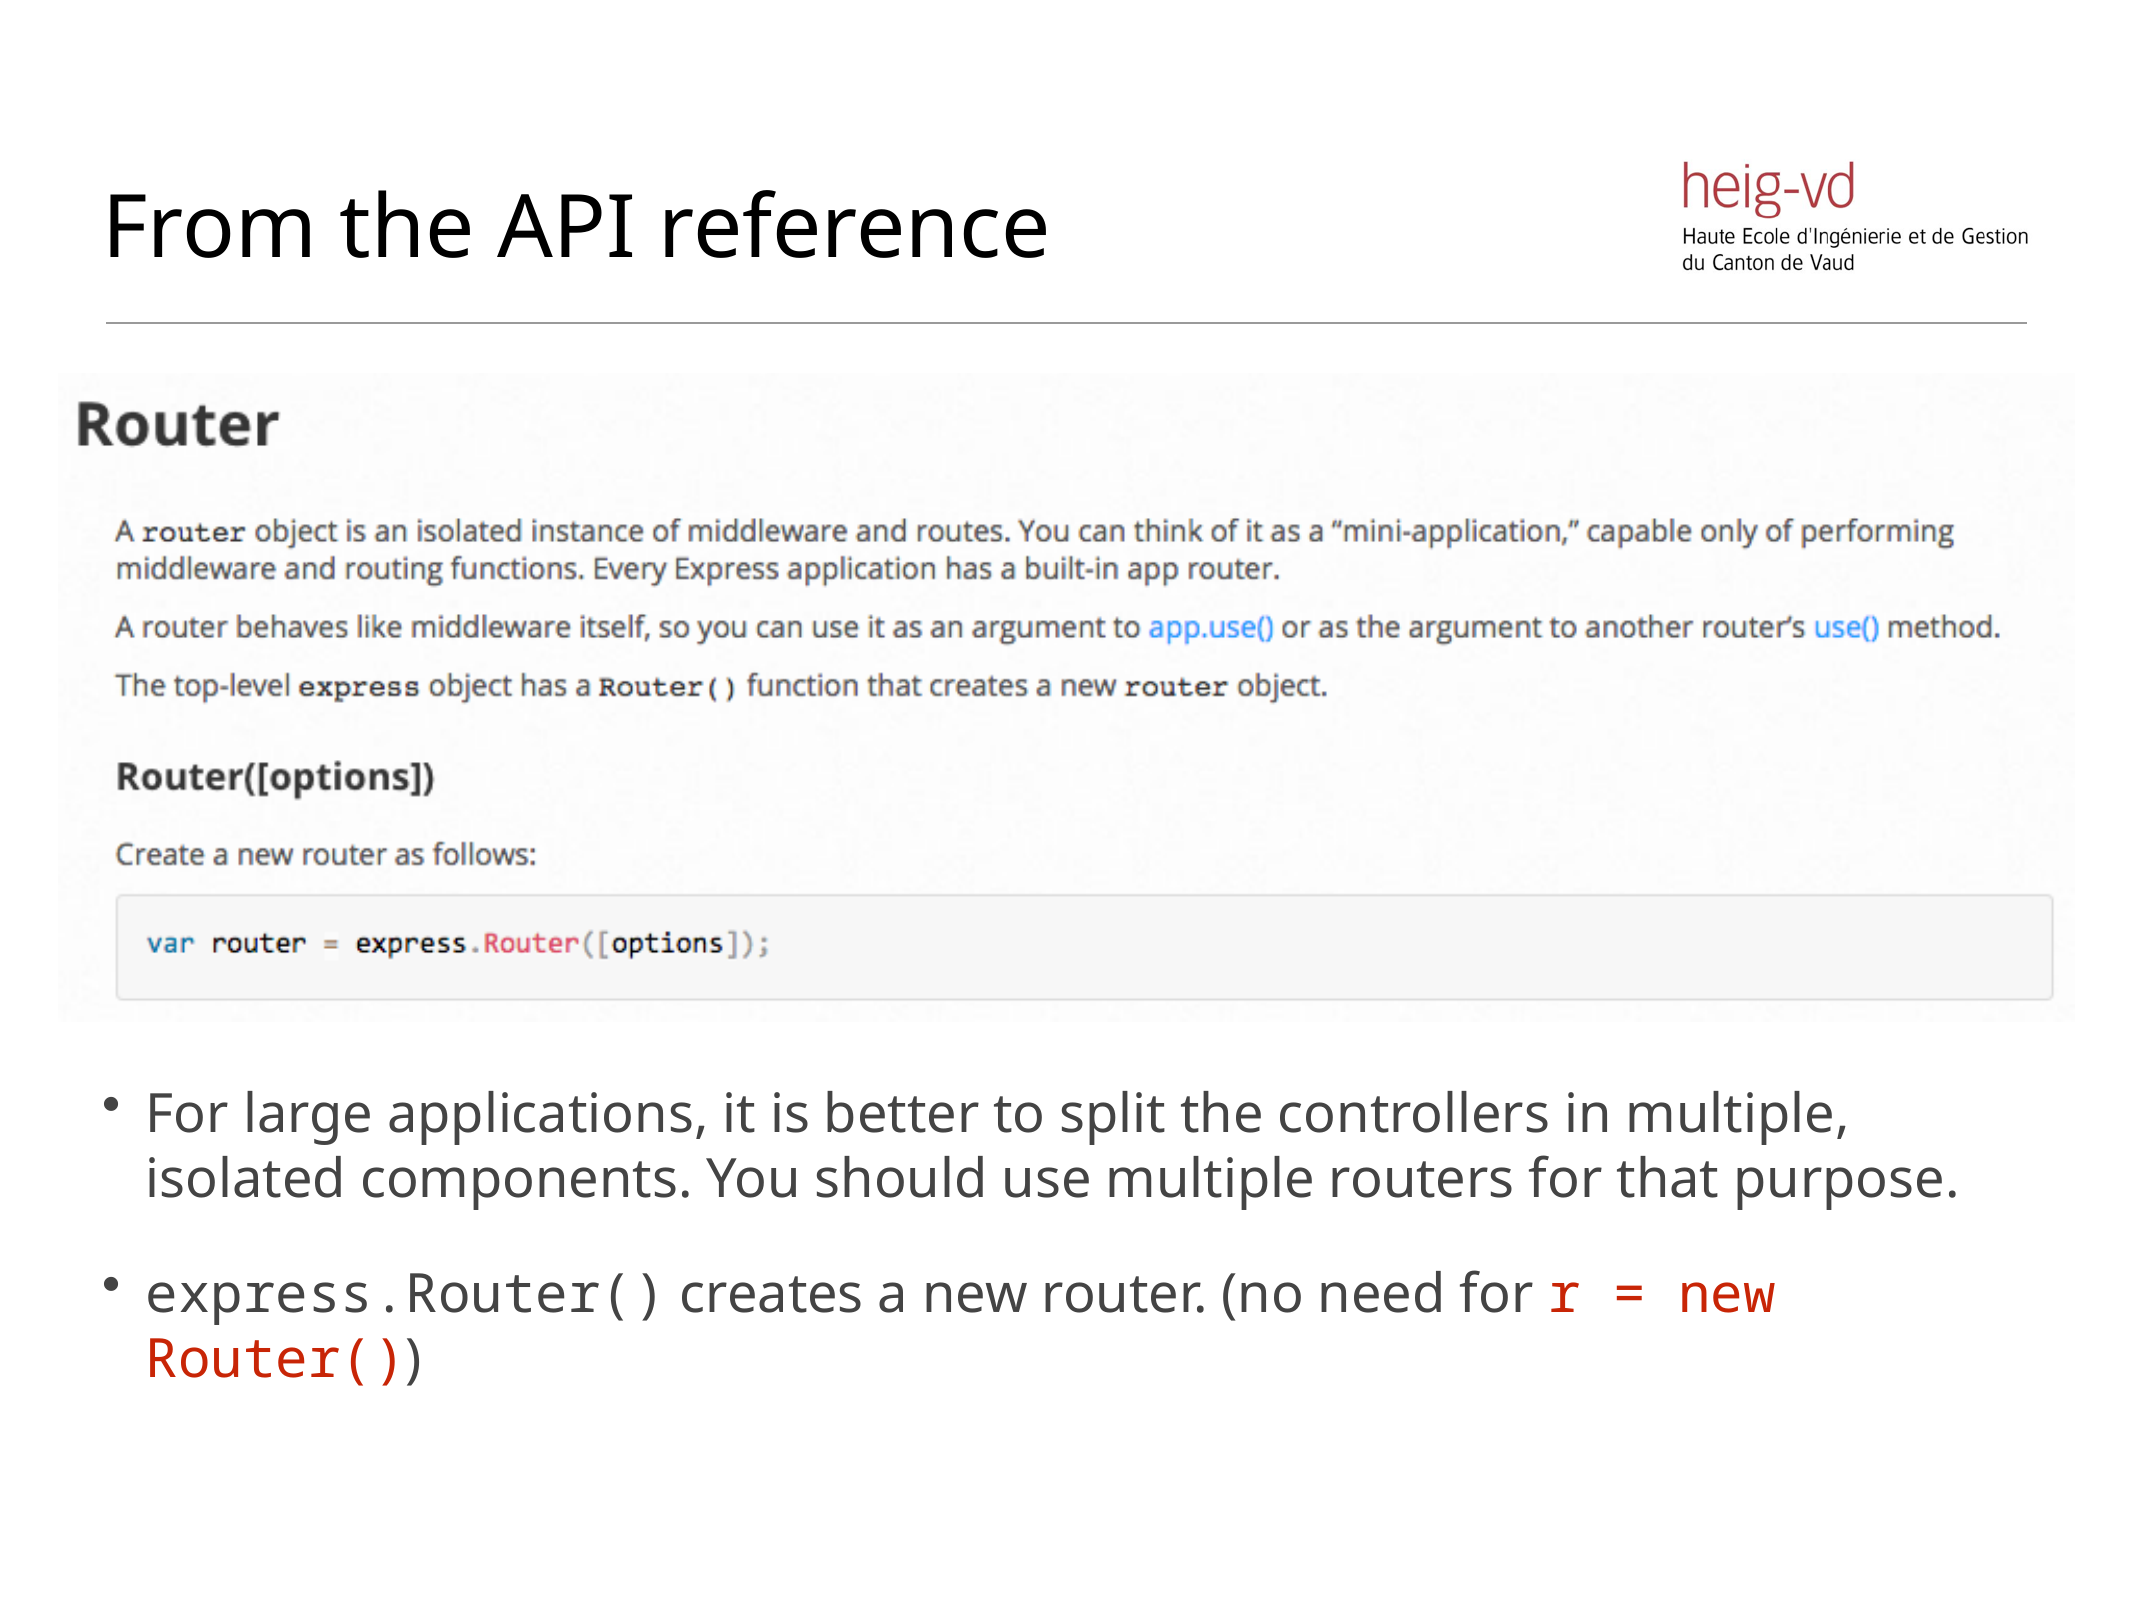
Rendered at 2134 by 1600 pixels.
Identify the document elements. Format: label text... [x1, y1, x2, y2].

list For large applications, it is better to split the controllers in multiple, isolated components. You should use multiple routers for that purpose. express.Router() creates a new router. (no need for r = new Router()) [93, 1070, 2040, 1459]
picture [58, 373, 2075, 1022]
title From the API reference [93, 54, 2040, 284]
